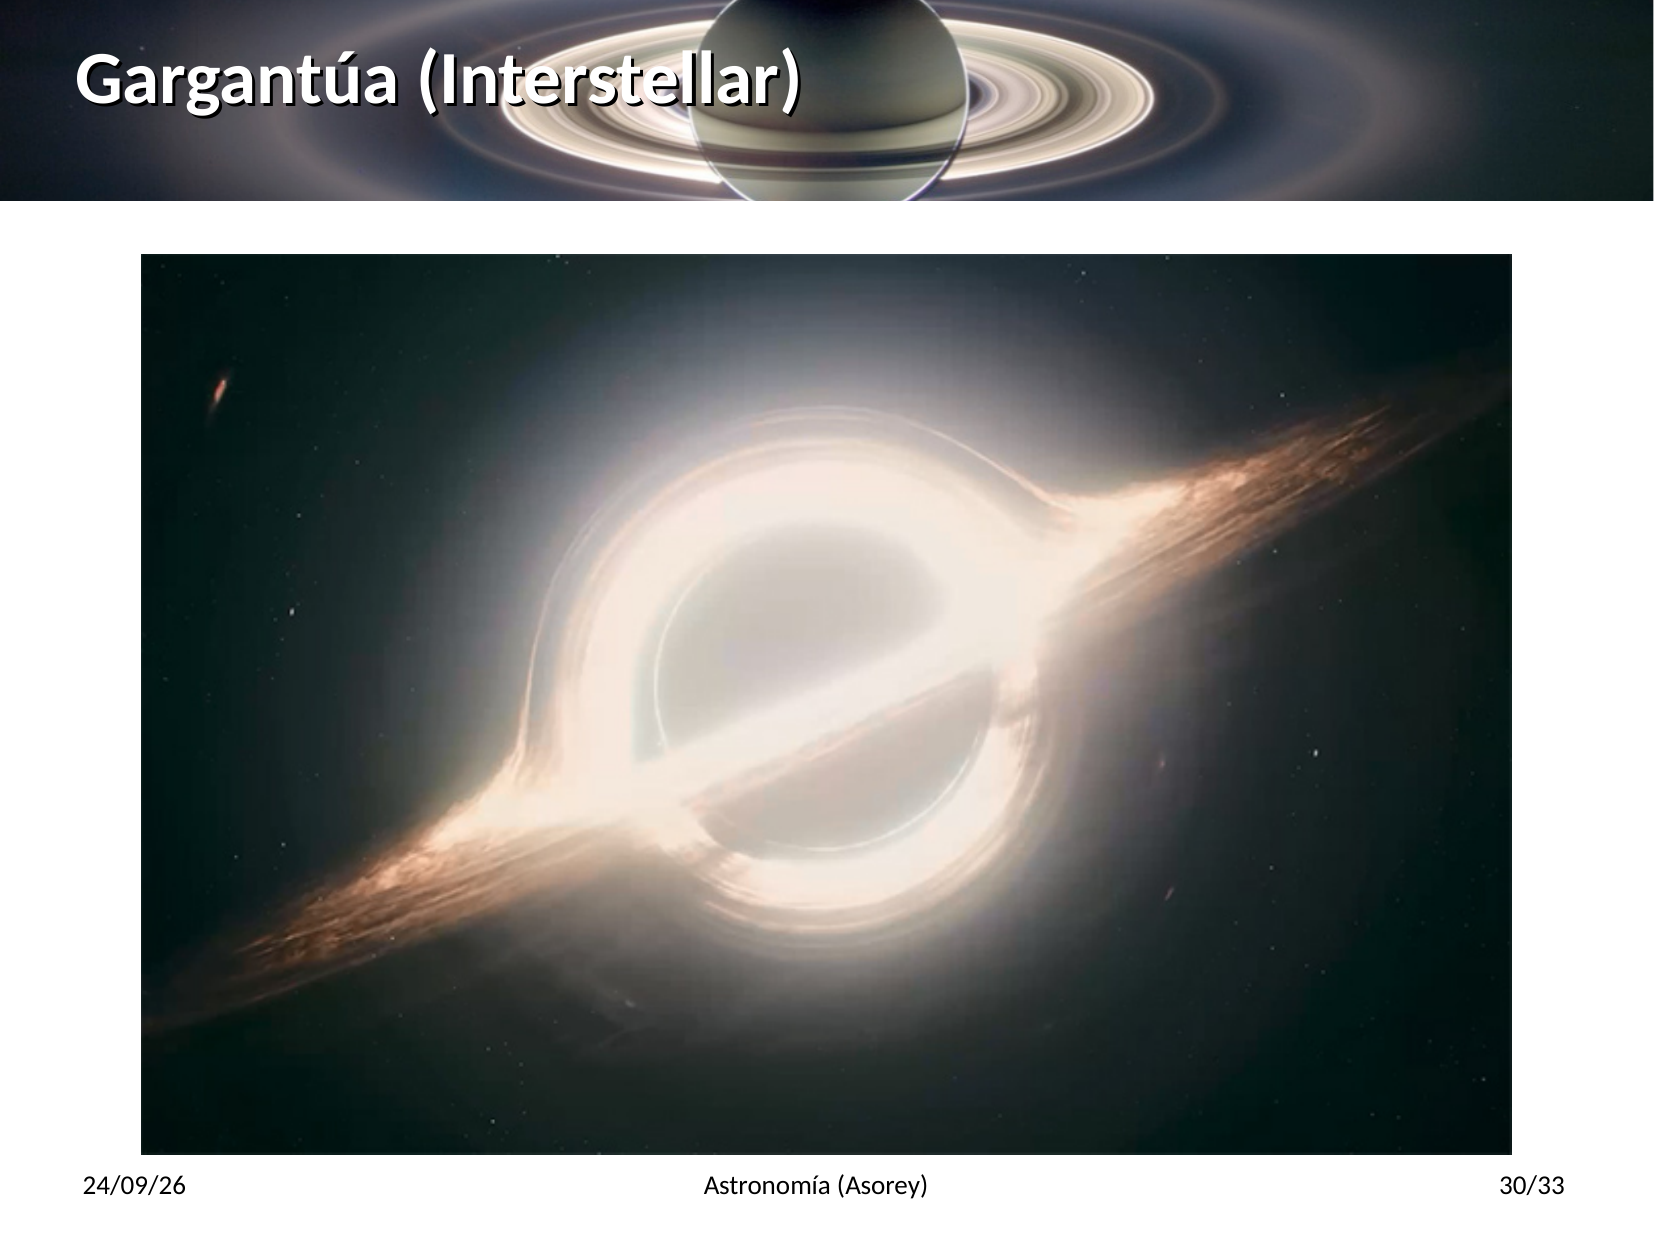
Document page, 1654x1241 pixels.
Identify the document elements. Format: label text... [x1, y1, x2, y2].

picture [141, 254, 1512, 1156]
picture [0, 0, 1654, 201]
title Gargantúa (Interstellar) [75, 19, 1564, 151]
